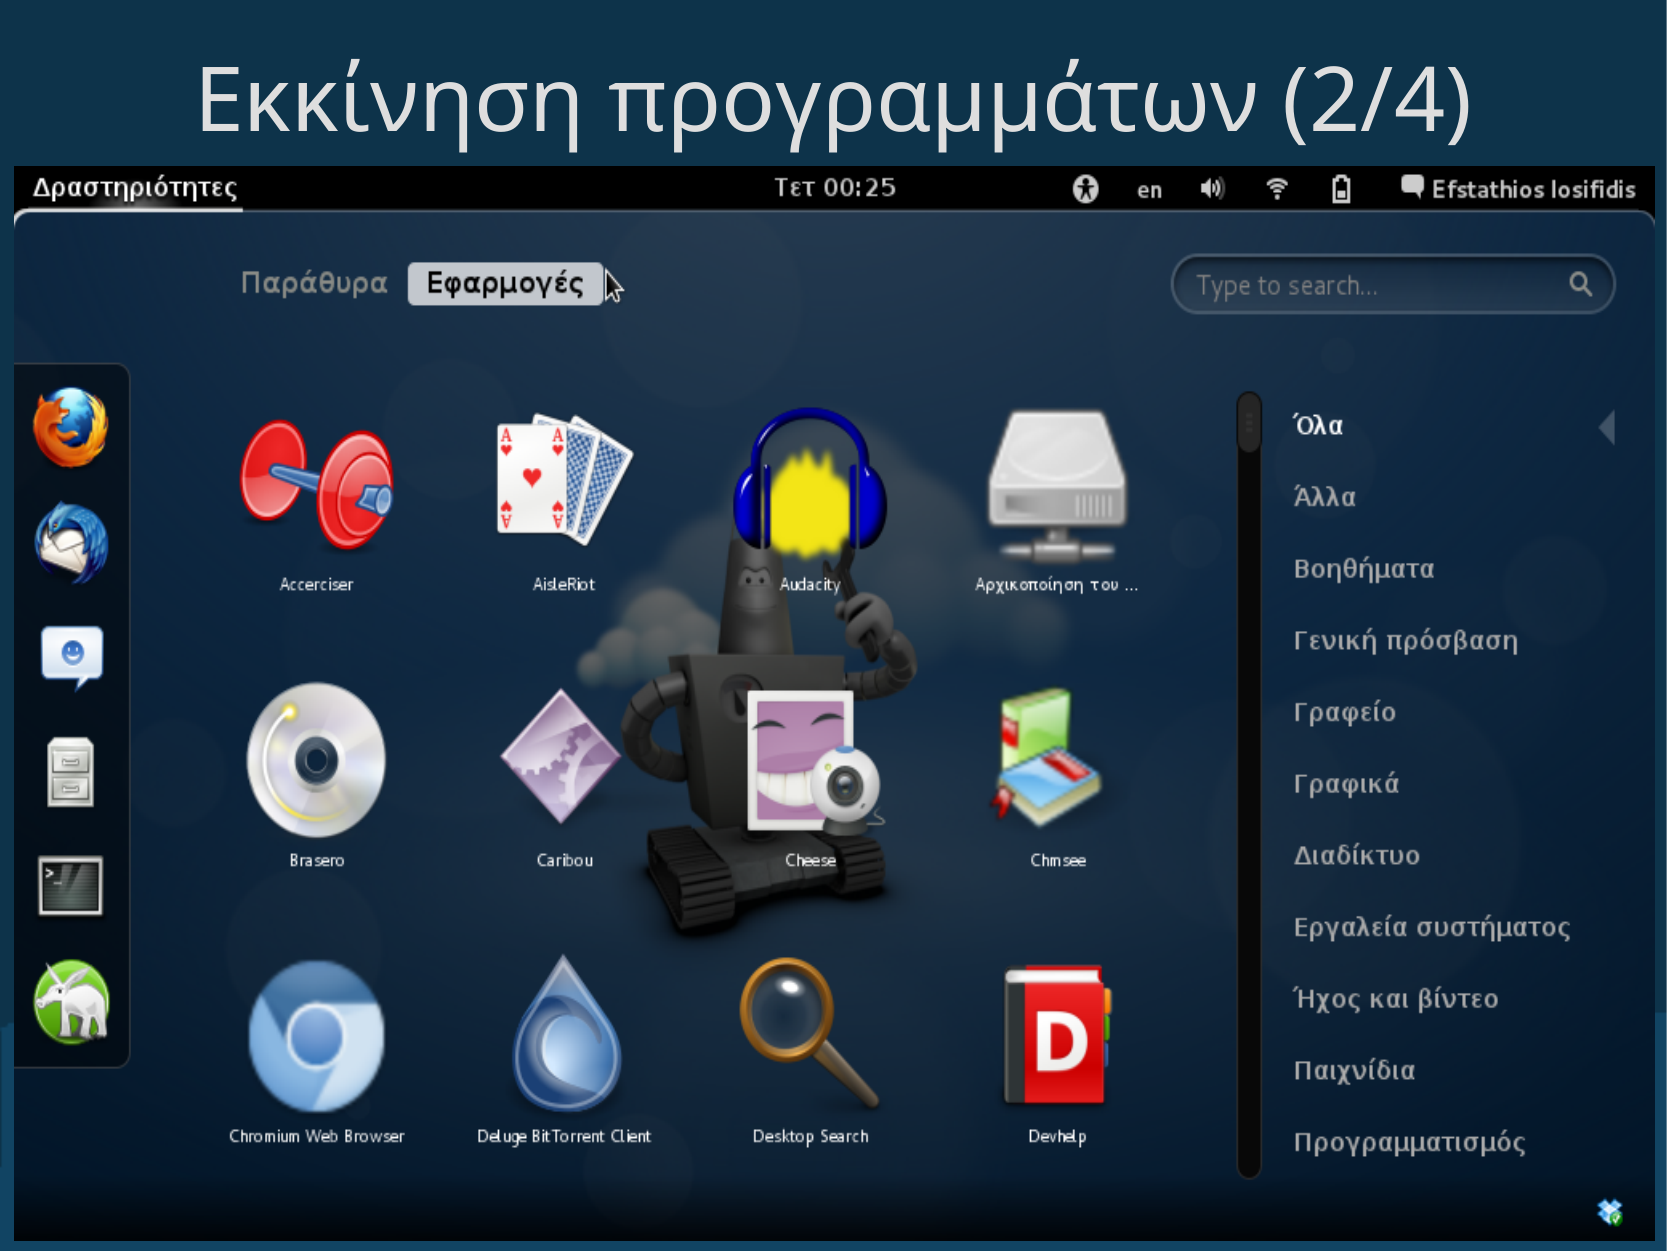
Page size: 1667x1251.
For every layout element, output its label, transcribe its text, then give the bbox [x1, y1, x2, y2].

picture [0, 0, 1667, 1251]
title Εκκίνηση προγραμμάτων (2/4) [40, 50, 1627, 166]
